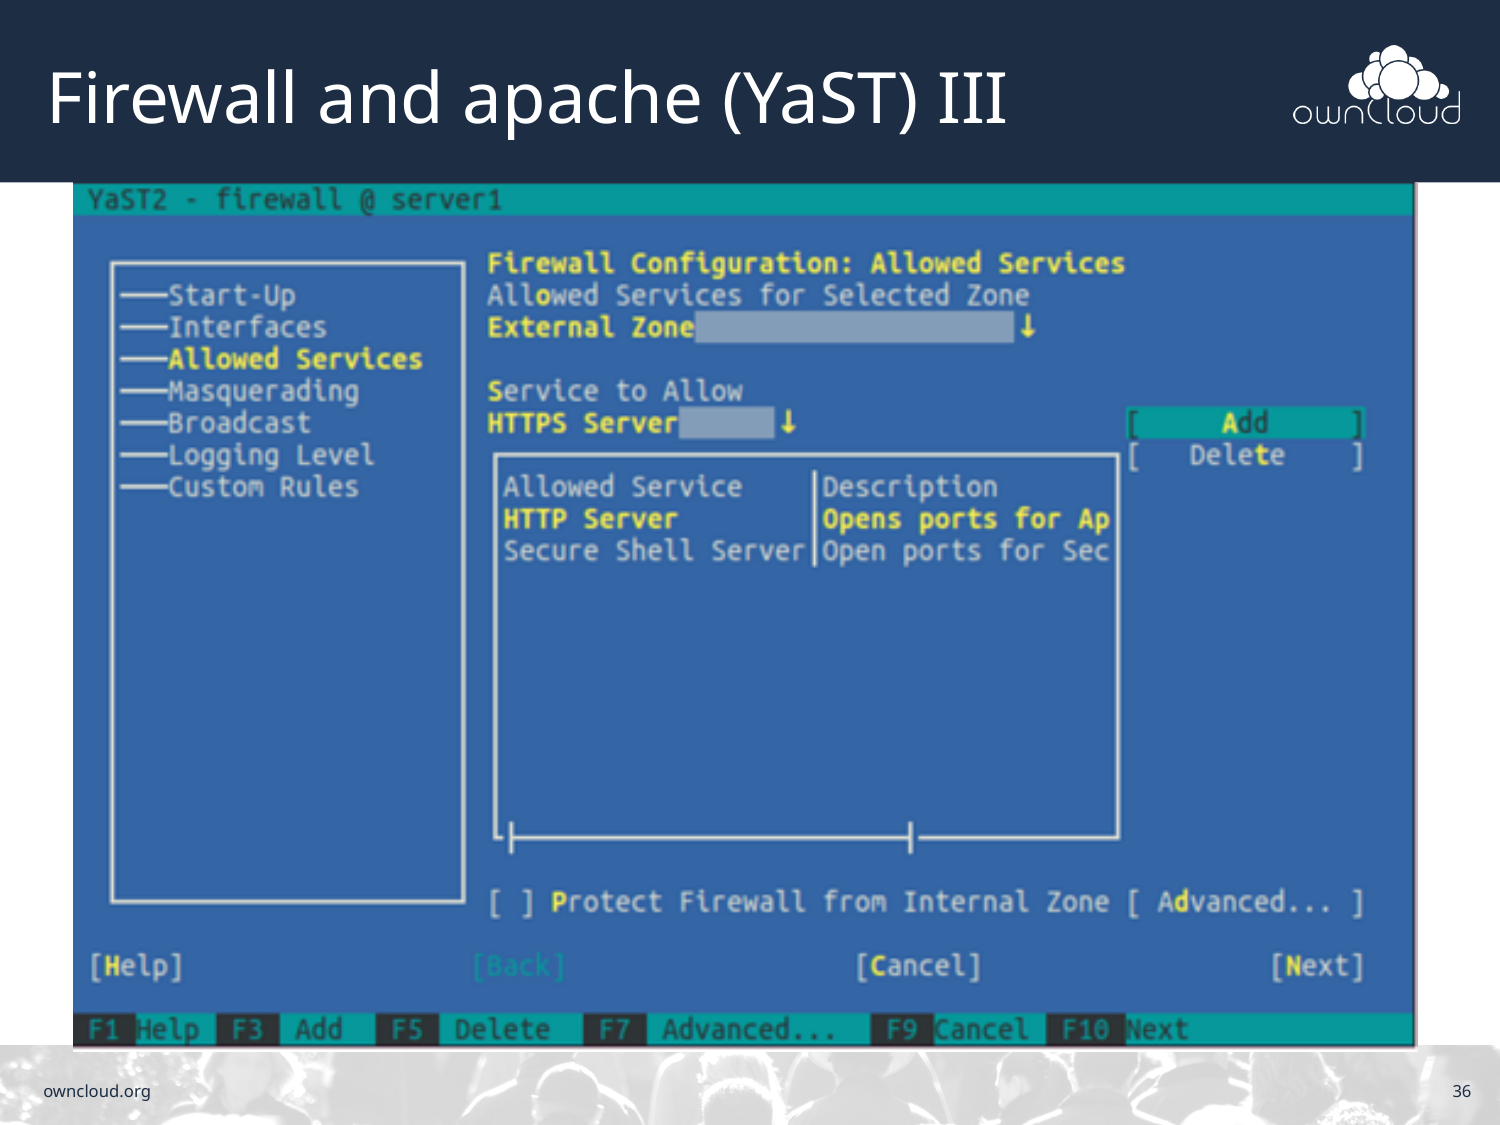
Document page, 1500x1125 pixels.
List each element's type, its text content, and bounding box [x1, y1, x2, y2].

title Firewall and apache (YaST) III [46, 5, 1258, 187]
picture [0, 182, 1500, 1125]
picture [1293, 45, 1460, 124]
